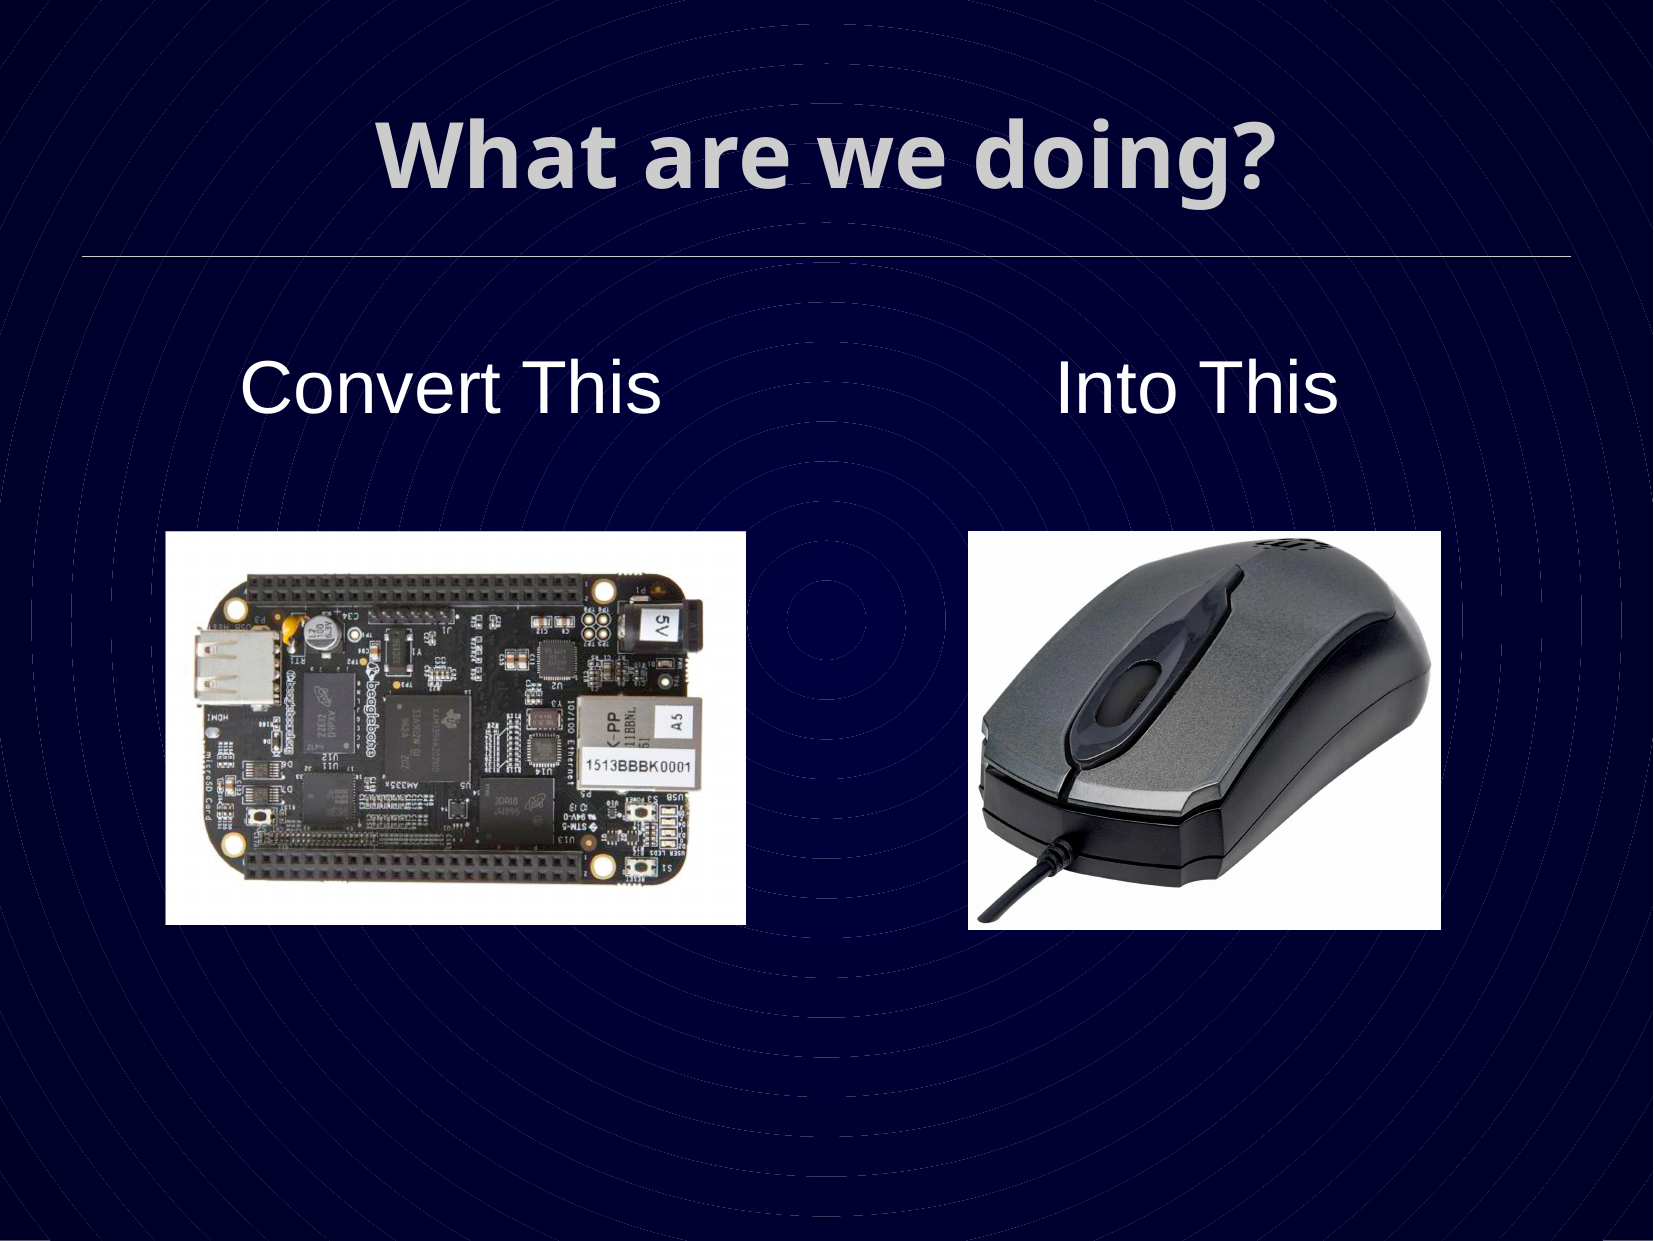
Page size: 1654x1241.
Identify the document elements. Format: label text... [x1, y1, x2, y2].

text_box Into This [1039, 338, 1578, 438]
text_box Convert This [224, 338, 763, 438]
title What are we doing? [82, 49, 1571, 257]
picture [968, 531, 1441, 930]
picture [165, 531, 746, 925]
